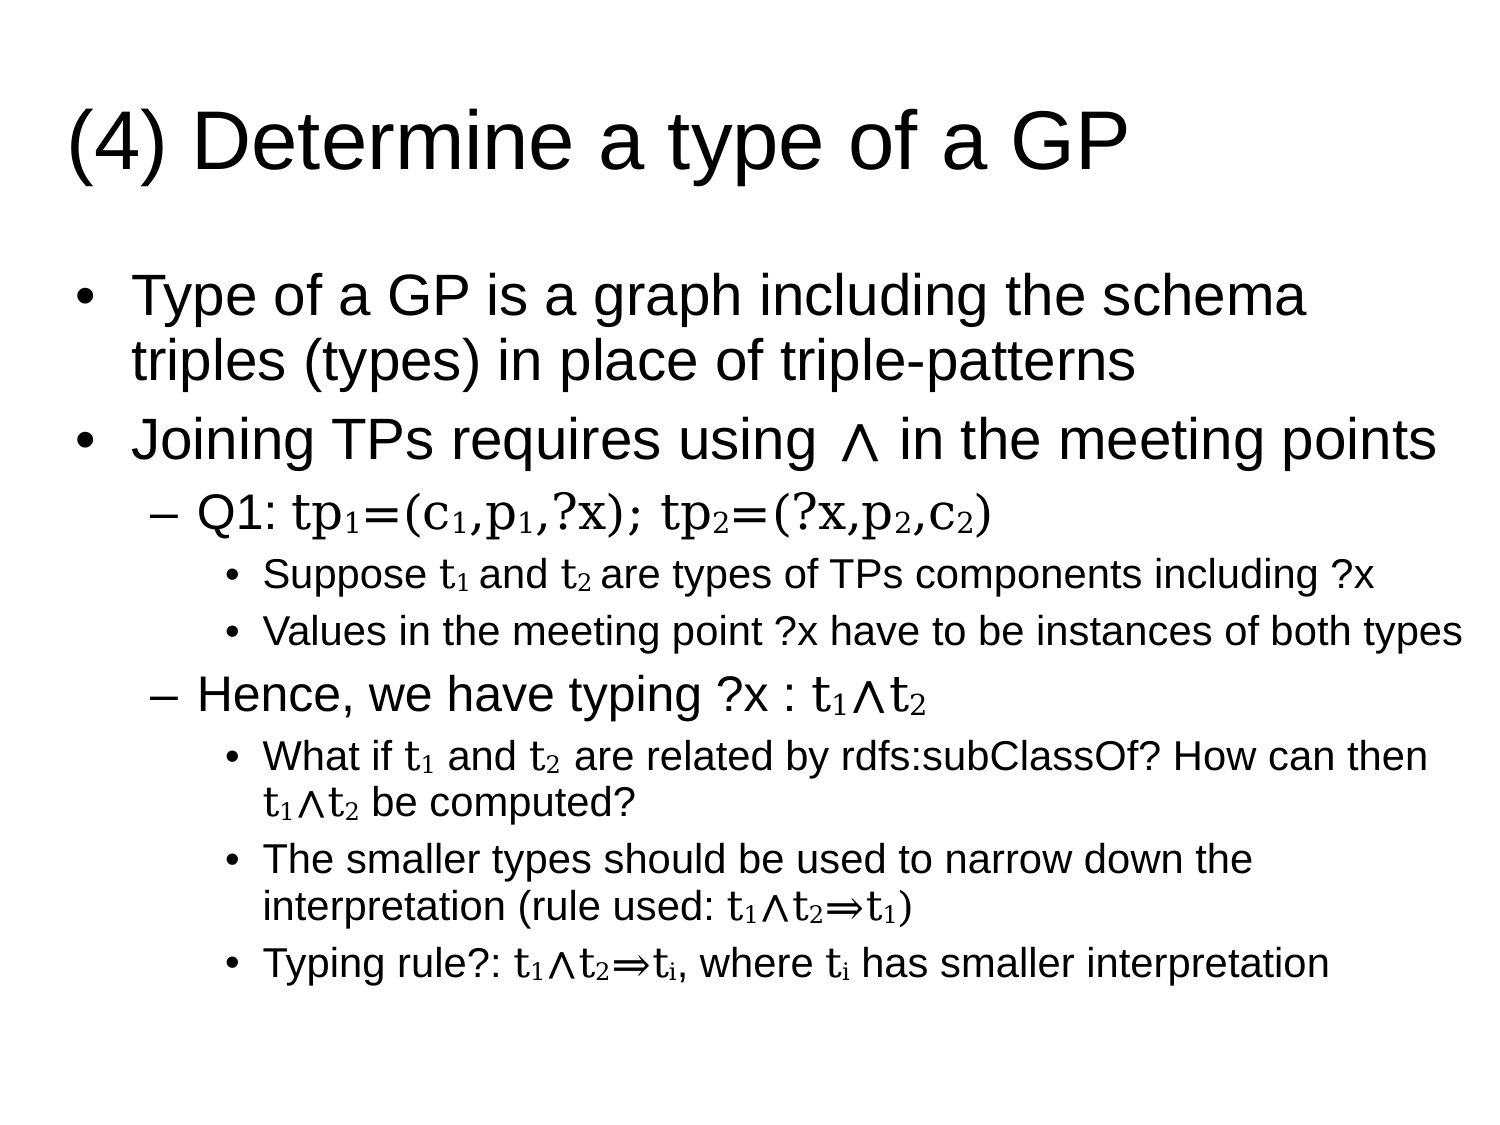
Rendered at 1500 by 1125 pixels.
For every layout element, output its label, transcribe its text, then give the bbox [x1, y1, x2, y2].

title (4) Determine a type of a GP [66, 47, 1417, 235]
list Type of a GP is a graph including the schema triples (types) in place of triple-patterns Joining TPs requires using ∧ in the meeting points Q1: tp1=(c1,p1,?x); tp2=(?x,p2,c2) Suppose t1 and t2 are types of TPs components including ?x Values in the meeting point ?x have to be instances of both types Hence, we have typing ?x : t1∧t2 What if t1 and t2 are related by rdfs:subClassOf? How can then t1∧t2 be computed? The smaller types should be used to narrow down the interpretation (rule used: t1∧t2⇒t1) Typing rule?: t1∧t2⇒ti, where ti has smaller interpretation [75, 262, 1477, 1011]
